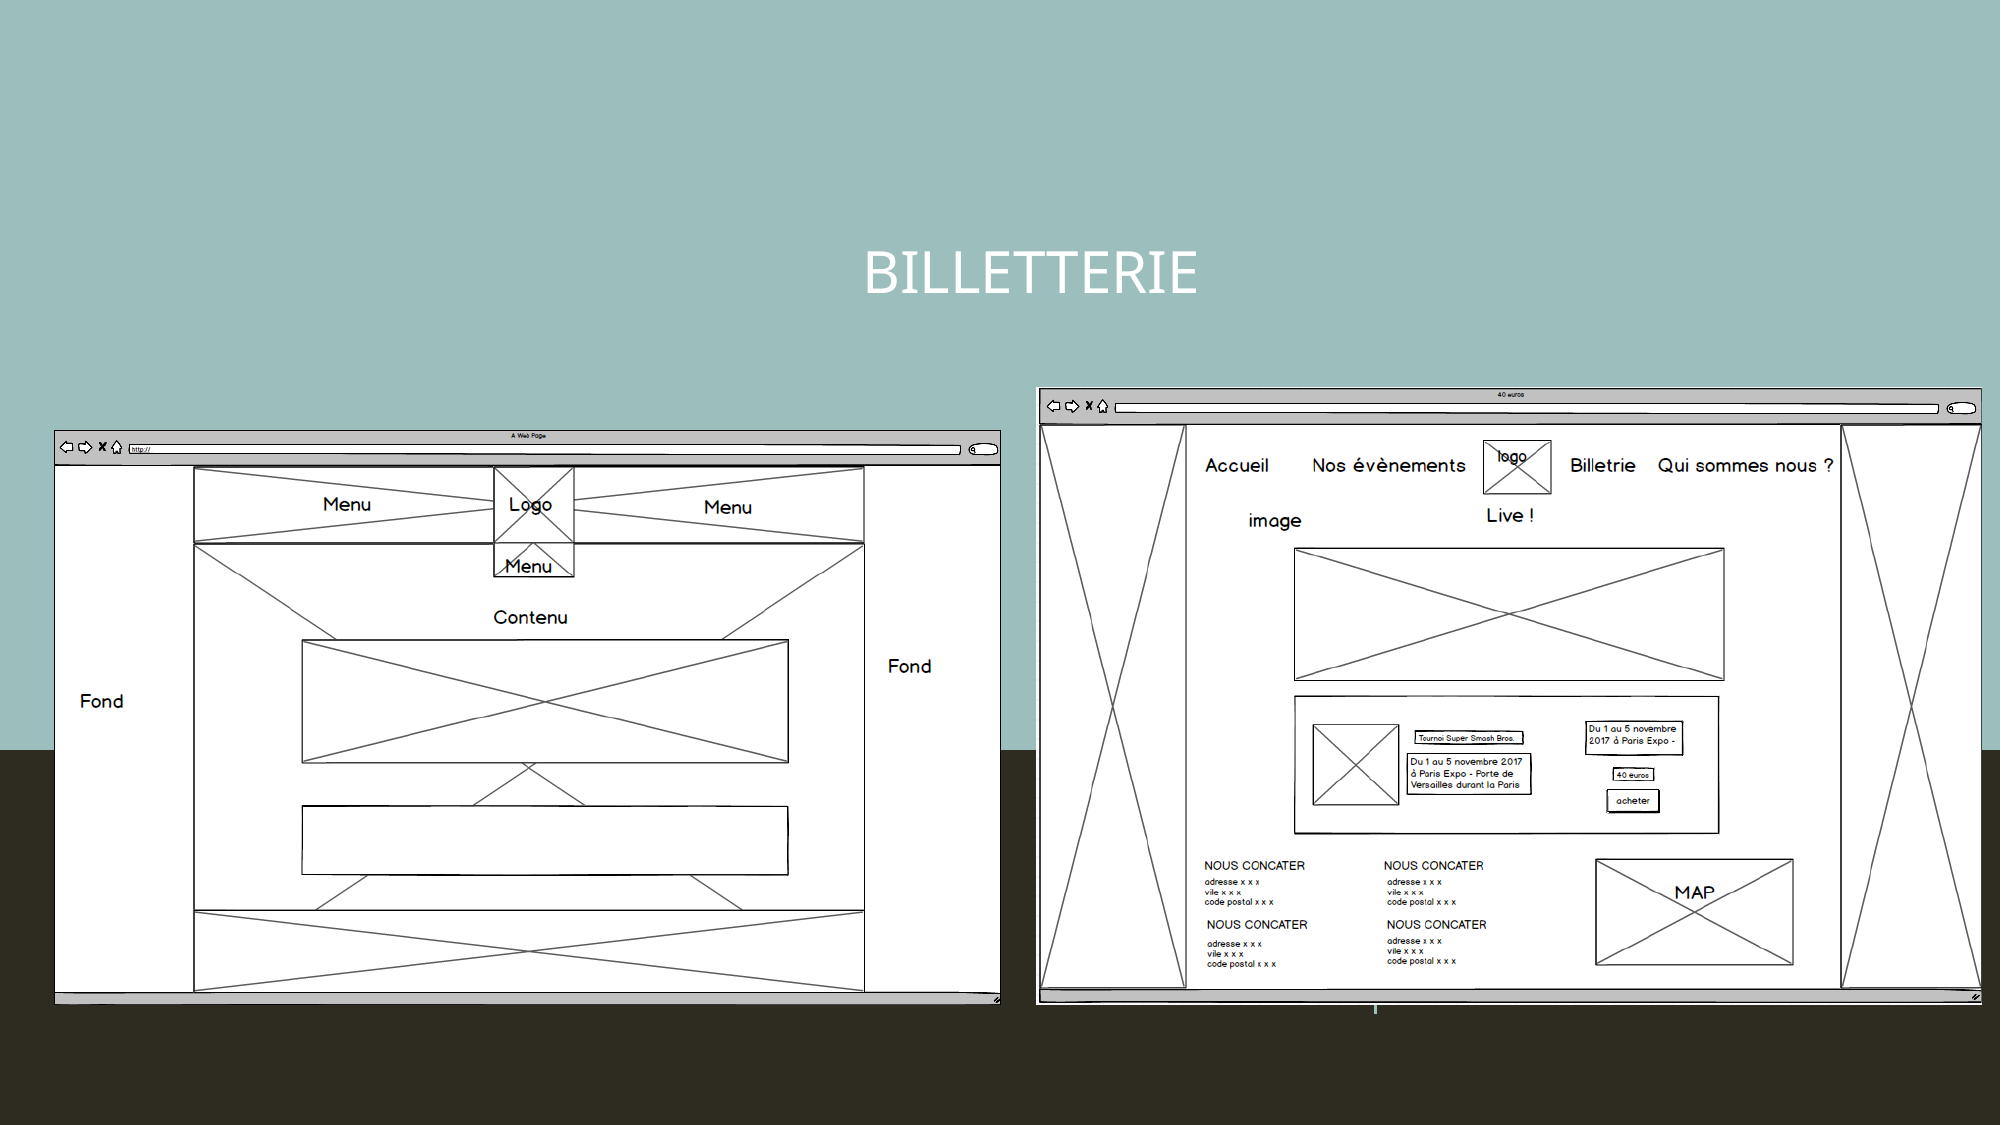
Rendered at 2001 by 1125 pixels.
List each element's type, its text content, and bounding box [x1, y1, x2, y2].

picture [1036, 387, 1982, 1005]
text_box BILLETTERIE [728, 227, 1335, 313]
picture [54, 430, 1001, 1005]
